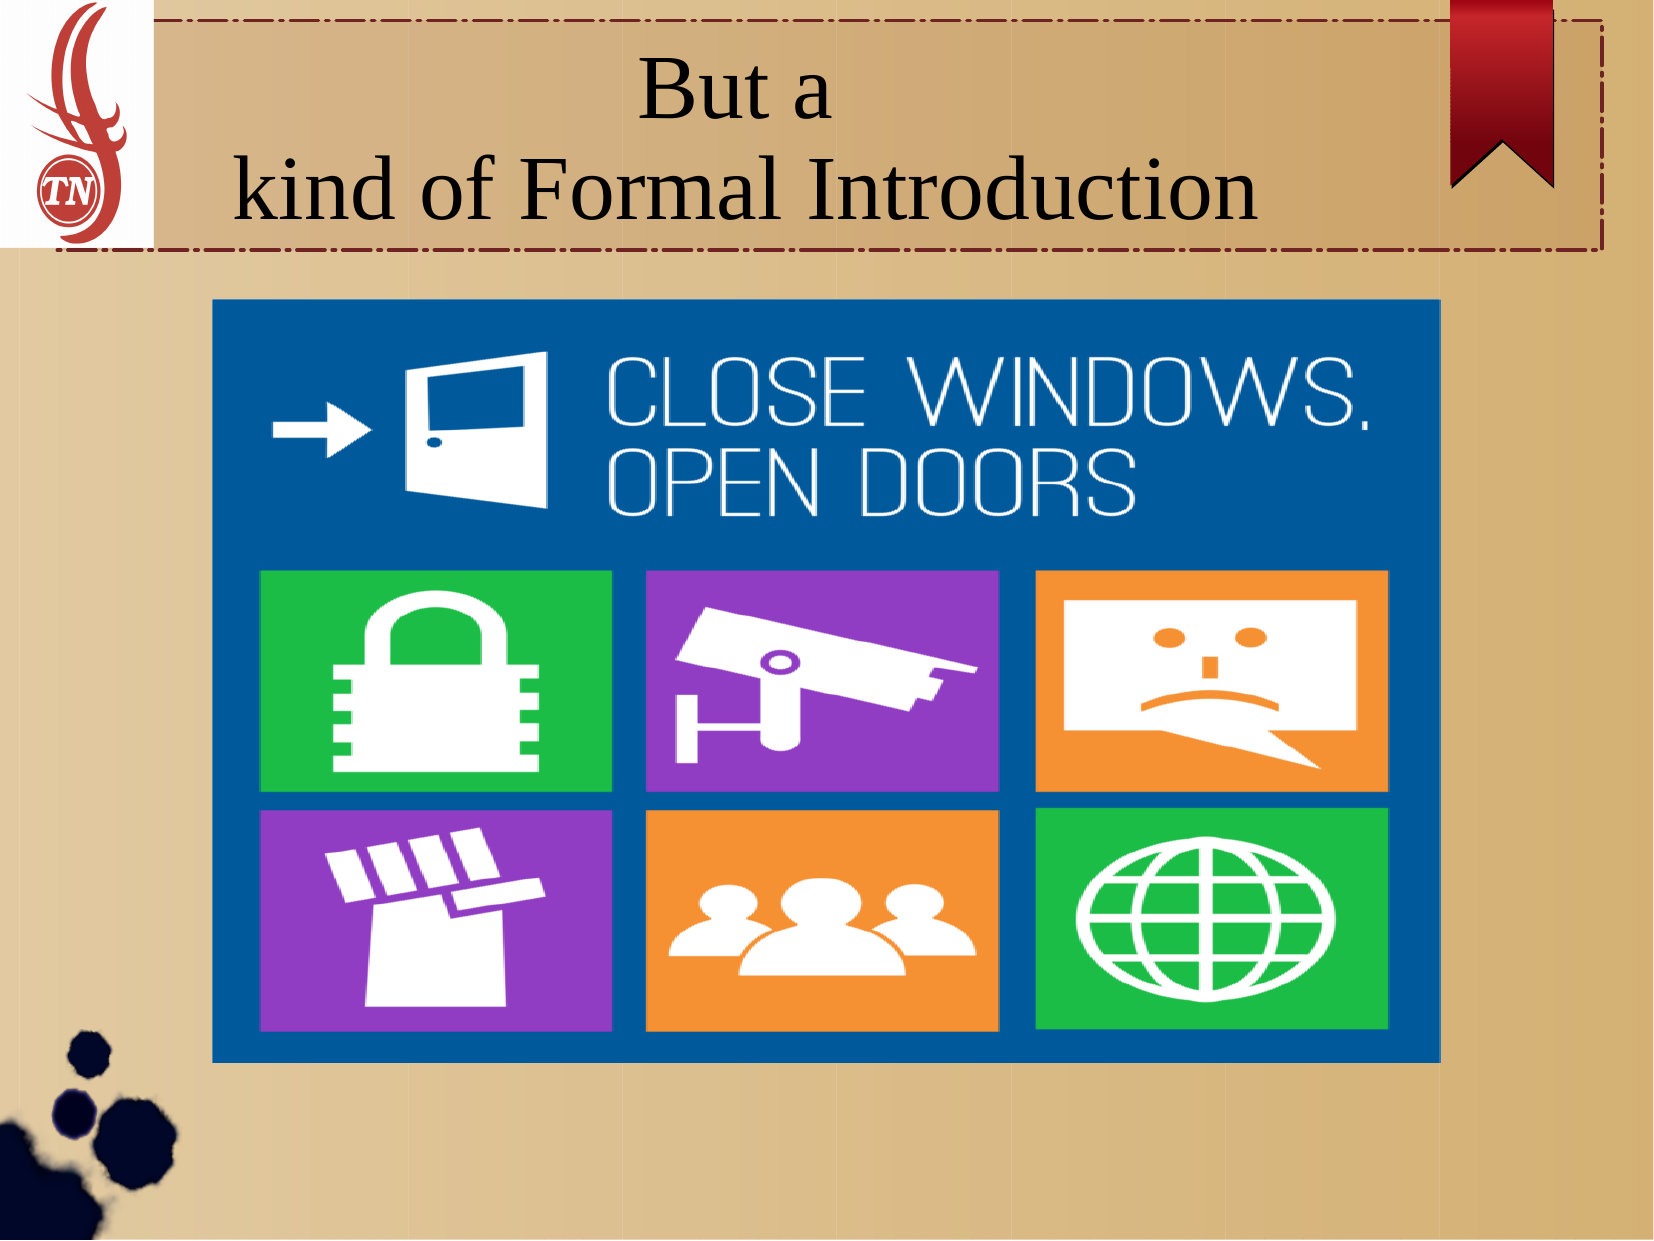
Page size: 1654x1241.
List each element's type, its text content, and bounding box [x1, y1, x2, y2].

title But a kind of Formal Introduction [154, 36, 1412, 240]
picture [0, 0, 154, 249]
picture [212, 299, 1441, 1063]
